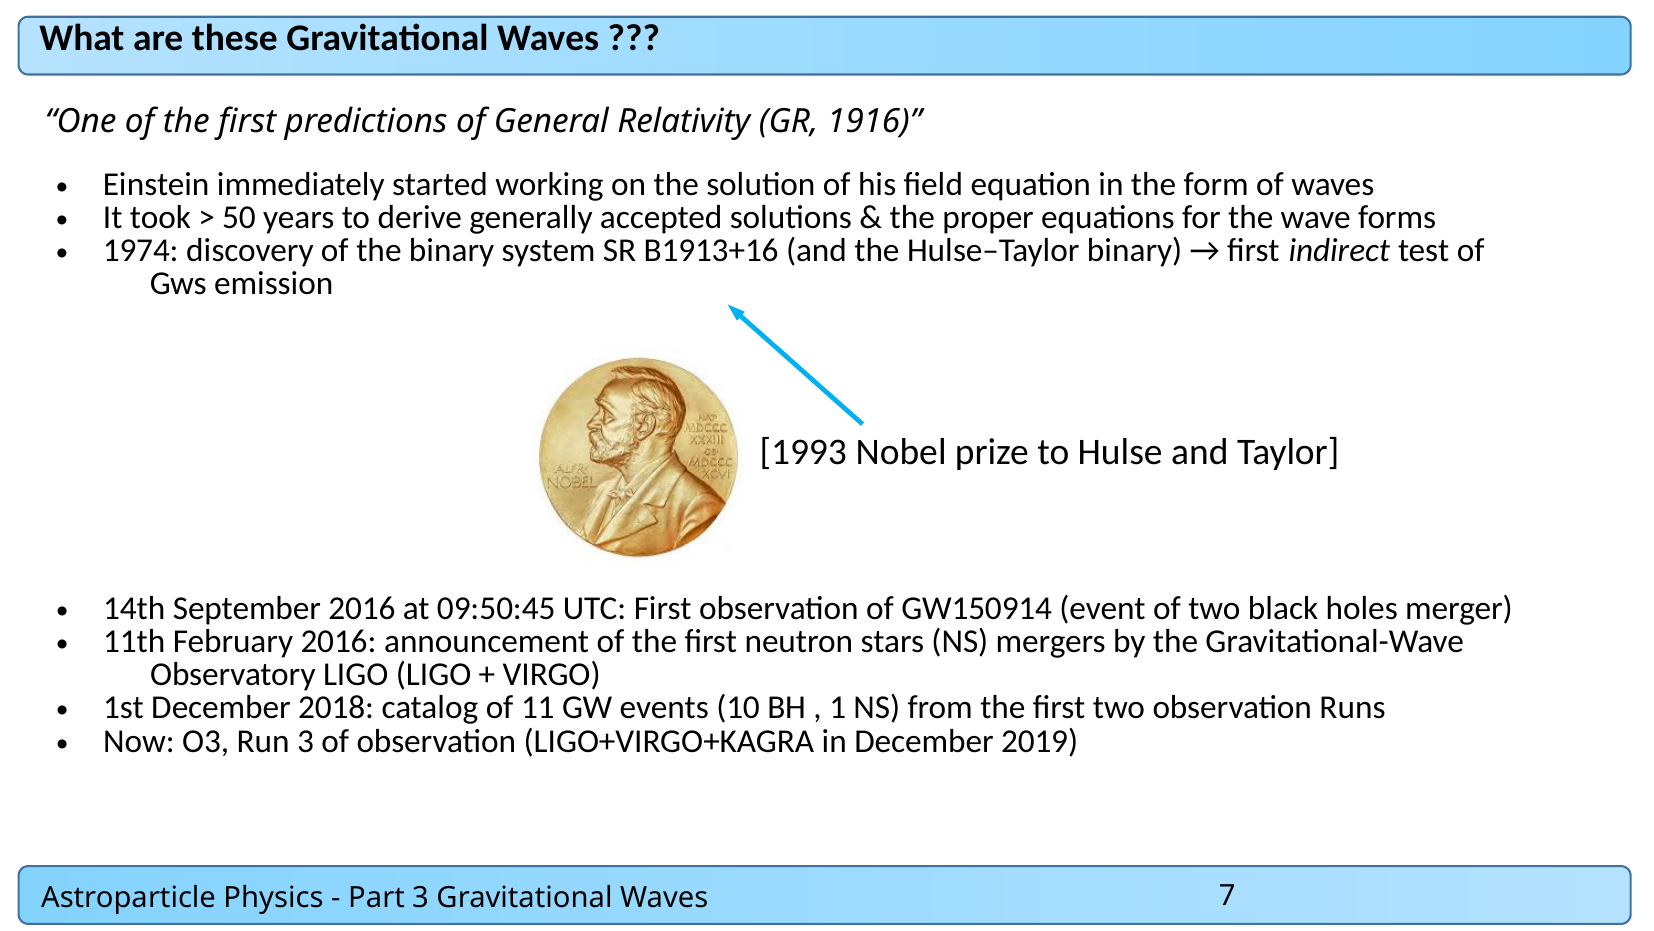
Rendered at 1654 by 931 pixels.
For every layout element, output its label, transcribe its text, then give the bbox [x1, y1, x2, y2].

text_box Einstein immediately started working on the solution of his field equation in the form of waves It took > 50 years to derive generally accepted solutions & the proper equations for the wave forms 1974: discovery of the binary system SR B1913+16 (and the Hulse–Taylor binary) → first indirect test of Gws emission [40, 162, 1539, 389]
text_box What are these Gravitational Waves ??? [24, 15, 1628, 76]
text_box “One of the first predictions of General Relativity (GR, 1916)” [30, 90, 1591, 146]
text_box [1993 Nobel prize to Hulse and Taylor] [745, 428, 1392, 488]
picture [531, 389, 745, 564]
text_box 14th September 2016 at 09:50:45 UTC: First observation of GW150914 (event of two black holes merger) 11th February 2016: announcement of the first neutron stars (NS) mergers by the Gravitational-Wave Observatory LIGO (LIGO + VIRGO) 1st December 2018: catalog of 11 GW events (10 BH , 1 NS) from the first two observation Runs Now: O3, Run 3 of observation (LIGO+VIRGO+KAGRA in December 2019) [41, 586, 1604, 854]
text_box [1218, 873, 1604, 931]
text_box Astroparticle Physics - Part 3 Gravitational Waves [40, 876, 939, 931]
